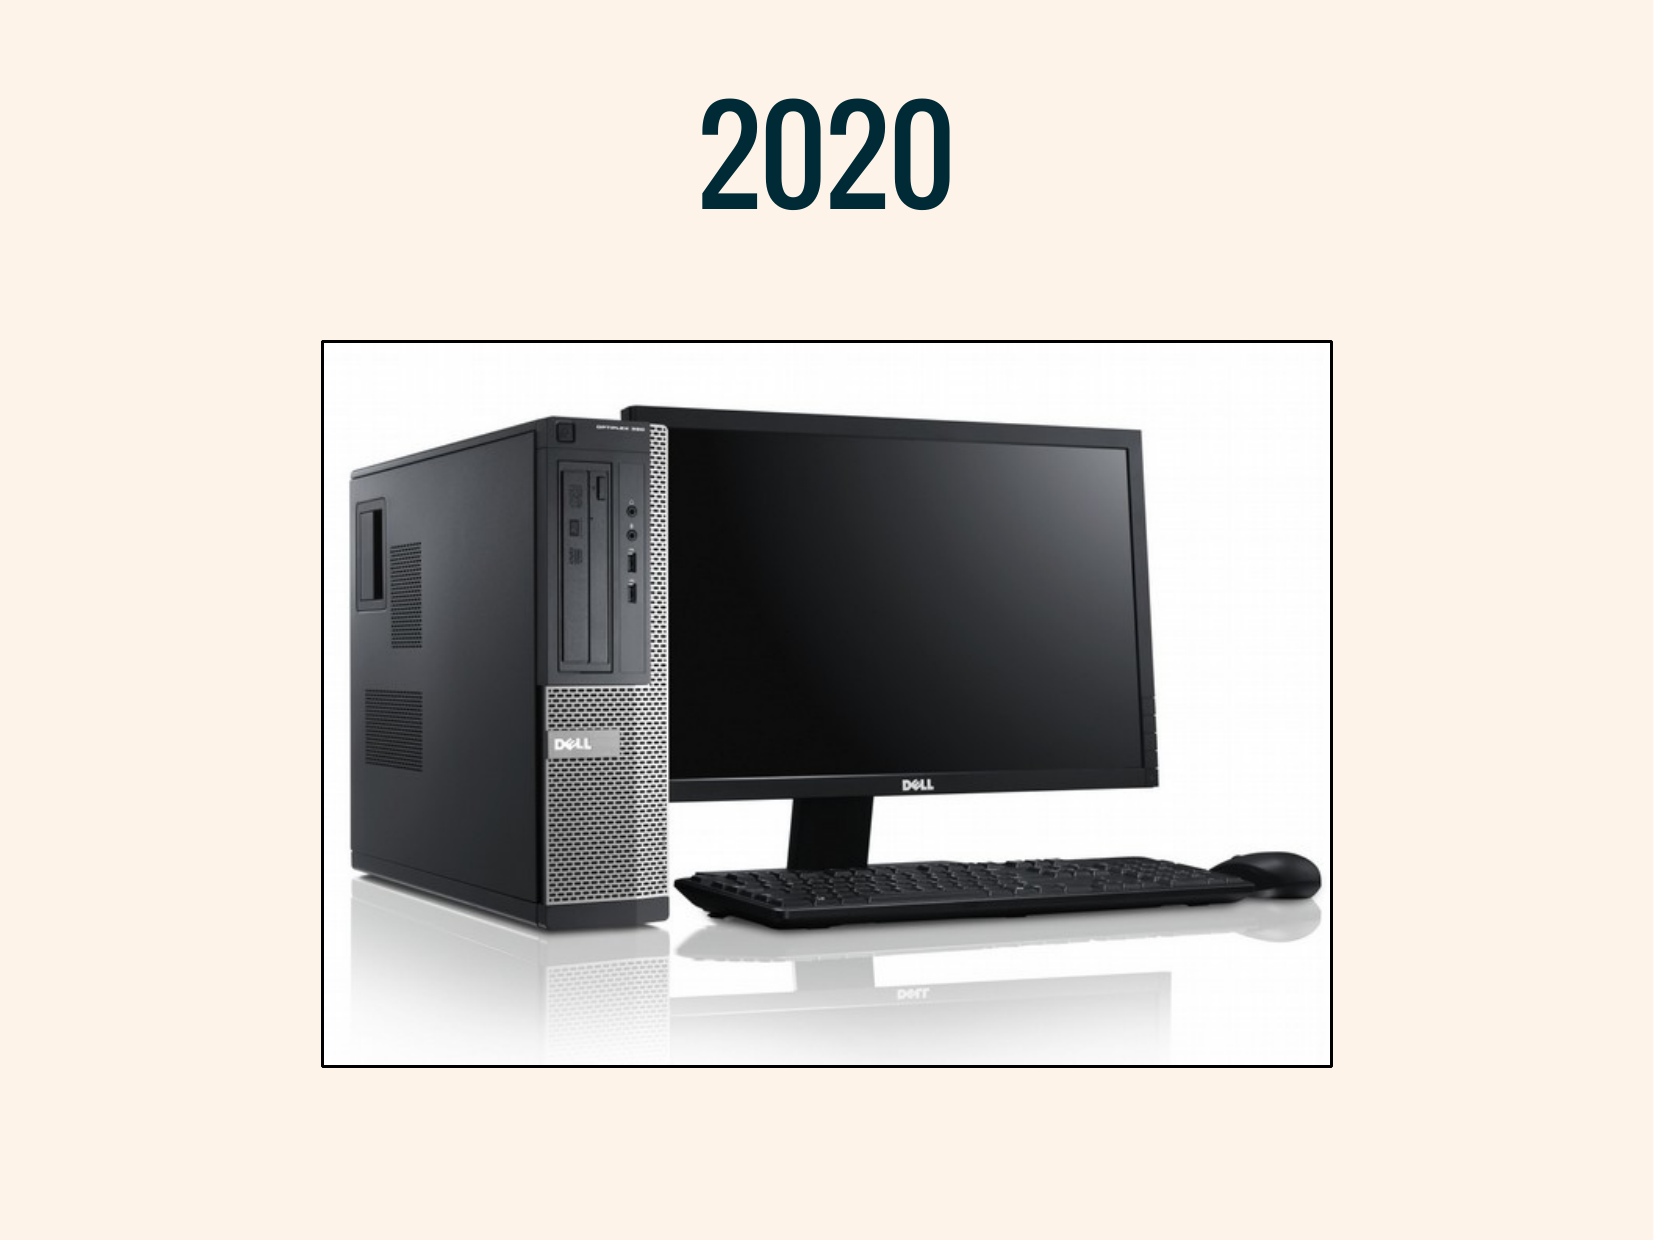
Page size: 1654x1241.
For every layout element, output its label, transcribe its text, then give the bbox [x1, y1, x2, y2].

picture [323, 342, 1330, 1065]
title 2020 [82, 49, 1571, 257]
